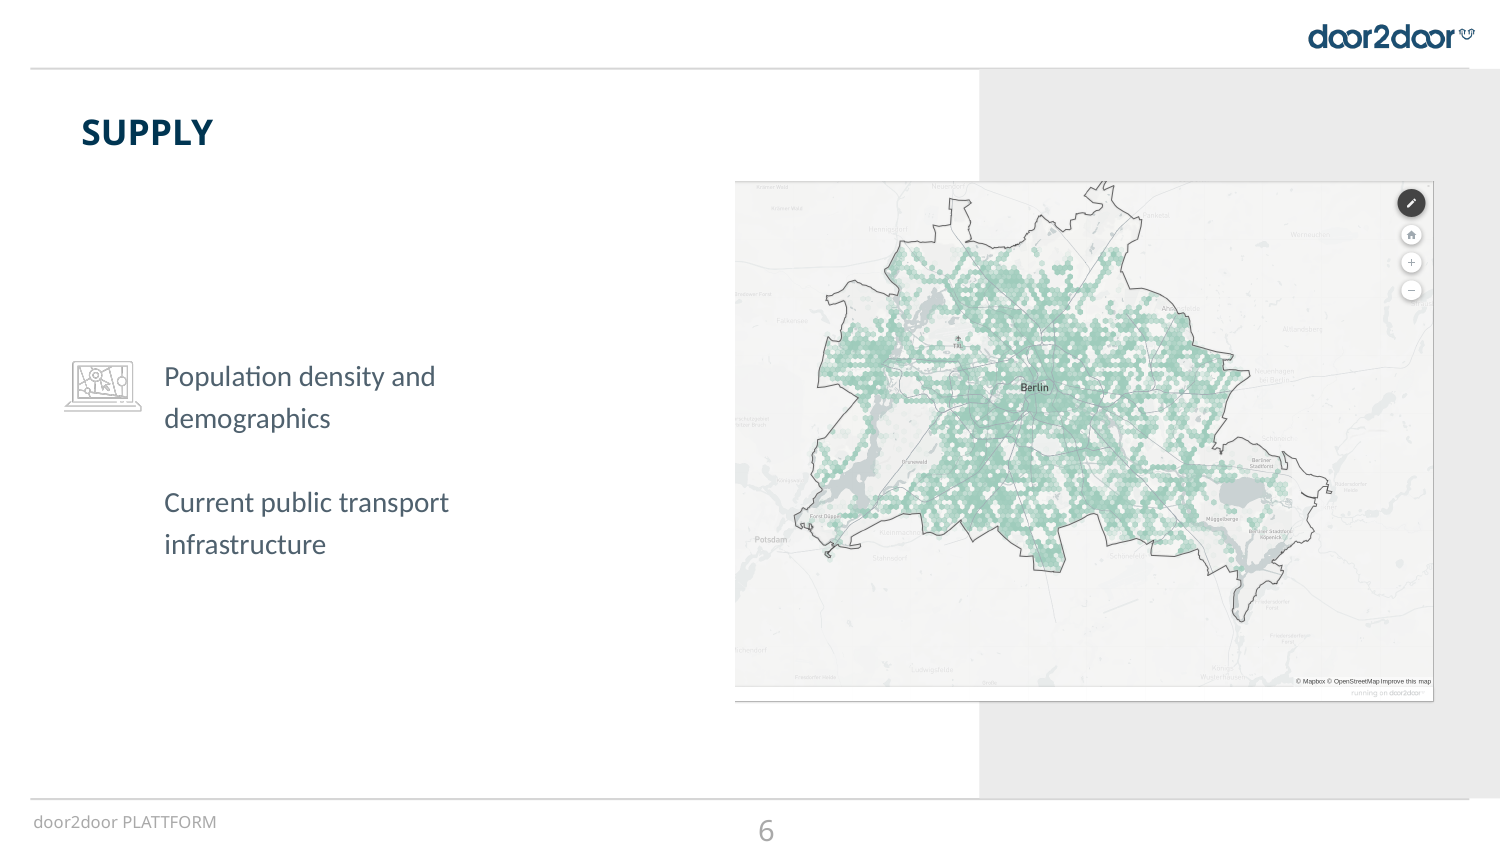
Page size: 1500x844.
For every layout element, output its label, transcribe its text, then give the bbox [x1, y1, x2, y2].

title SUPPLY [75, 101, 1188, 162]
picture [1306, 22, 1477, 50]
picture [62, 359, 143, 413]
picture [735, 181, 1439, 706]
text_box Population density and demographics Current public transport infrastructure [161, 347, 560, 606]
text_box [979, 68, 1500, 799]
slide_number <number> [737, 809, 778, 835]
